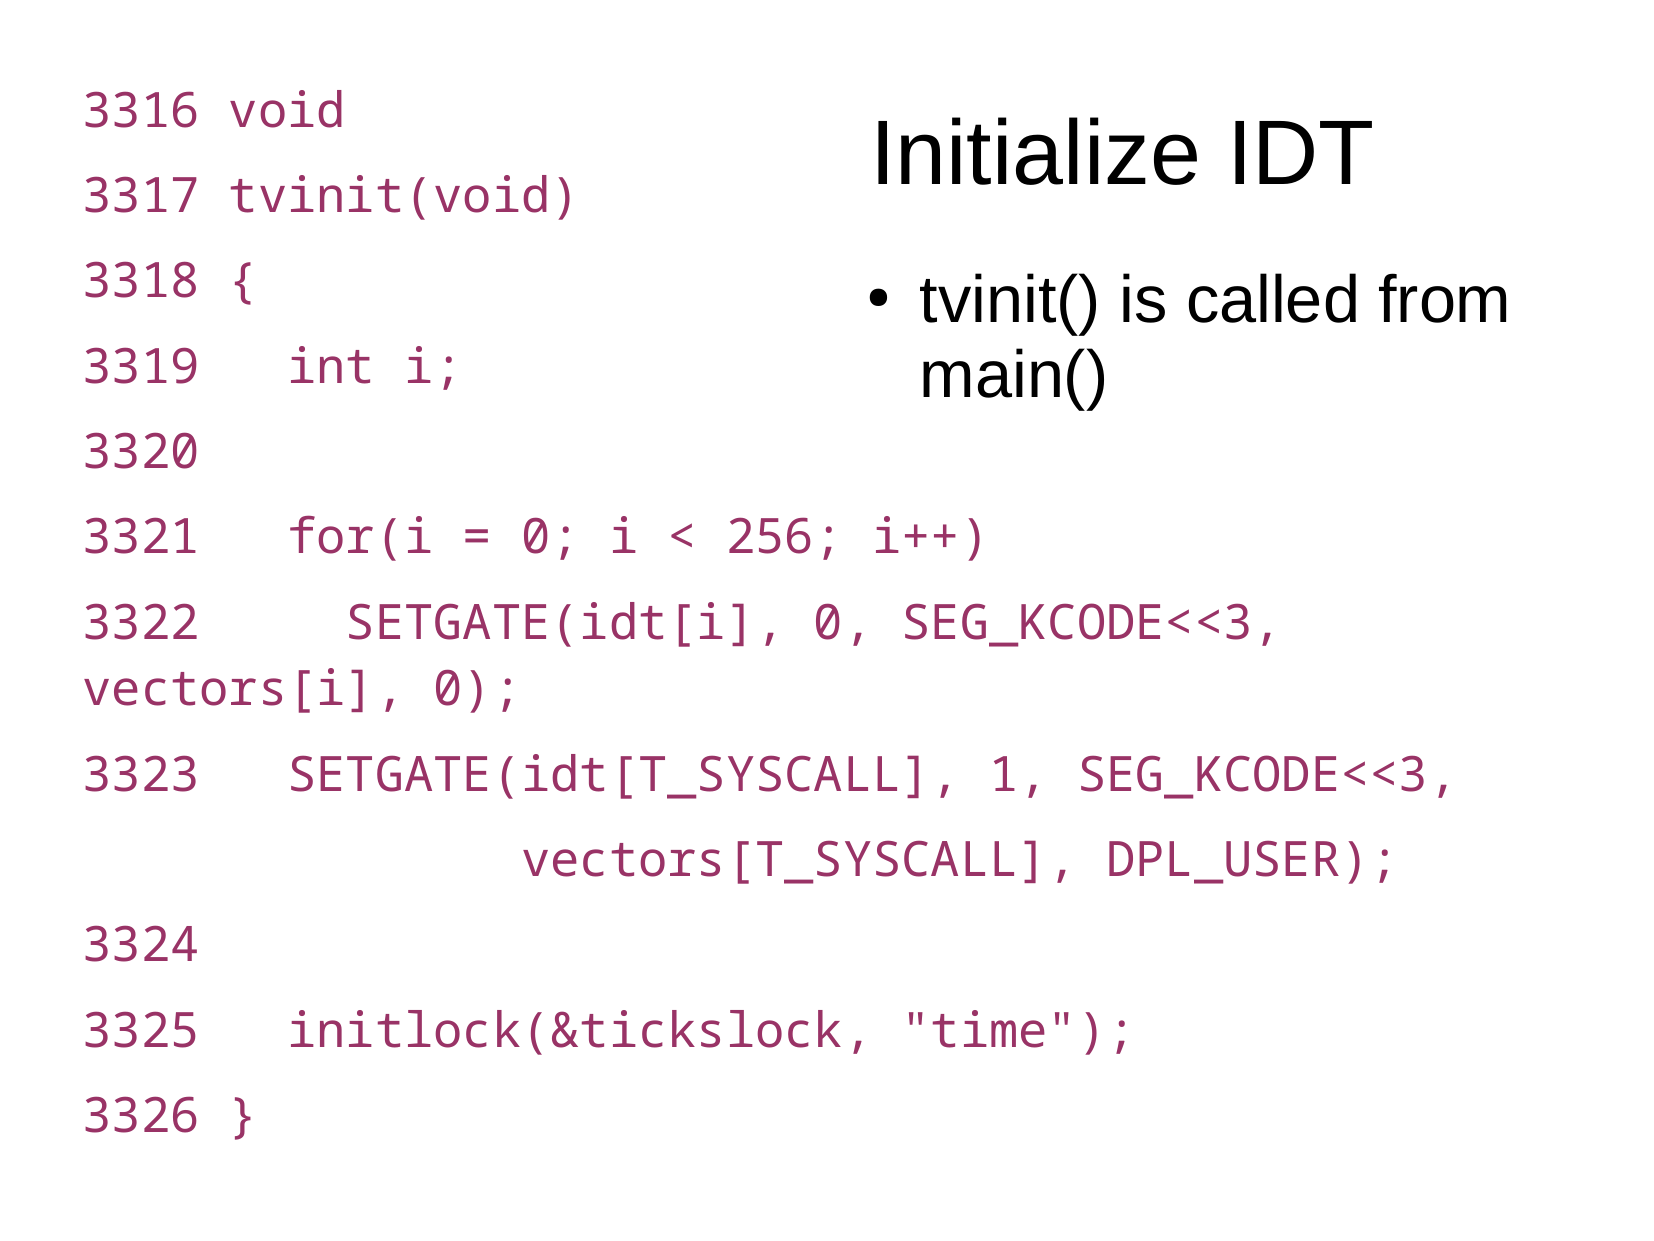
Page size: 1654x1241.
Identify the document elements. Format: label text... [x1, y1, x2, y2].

title Initialize IDT [675, 49, 1571, 257]
list 3316 void 3317 tvinit(void) 3318 { 3319 int i; 3320 3321 for(i = 0; i < 256; i++) 3322 SETGATE(idt[i], 0, SEG_KCODE<<3, vectors[i], 0); 3323 SETGATE(idt[T_SYSCALL], 1, SEG_KCODE<<3, vectors[T_SYSCALL], DPL_USER); 3324 3325 initlock(&tickslock, "time"); 3326 } [82, 75, 1571, 1163]
list tvinit() is called from main() [848, 262, 1576, 682]
